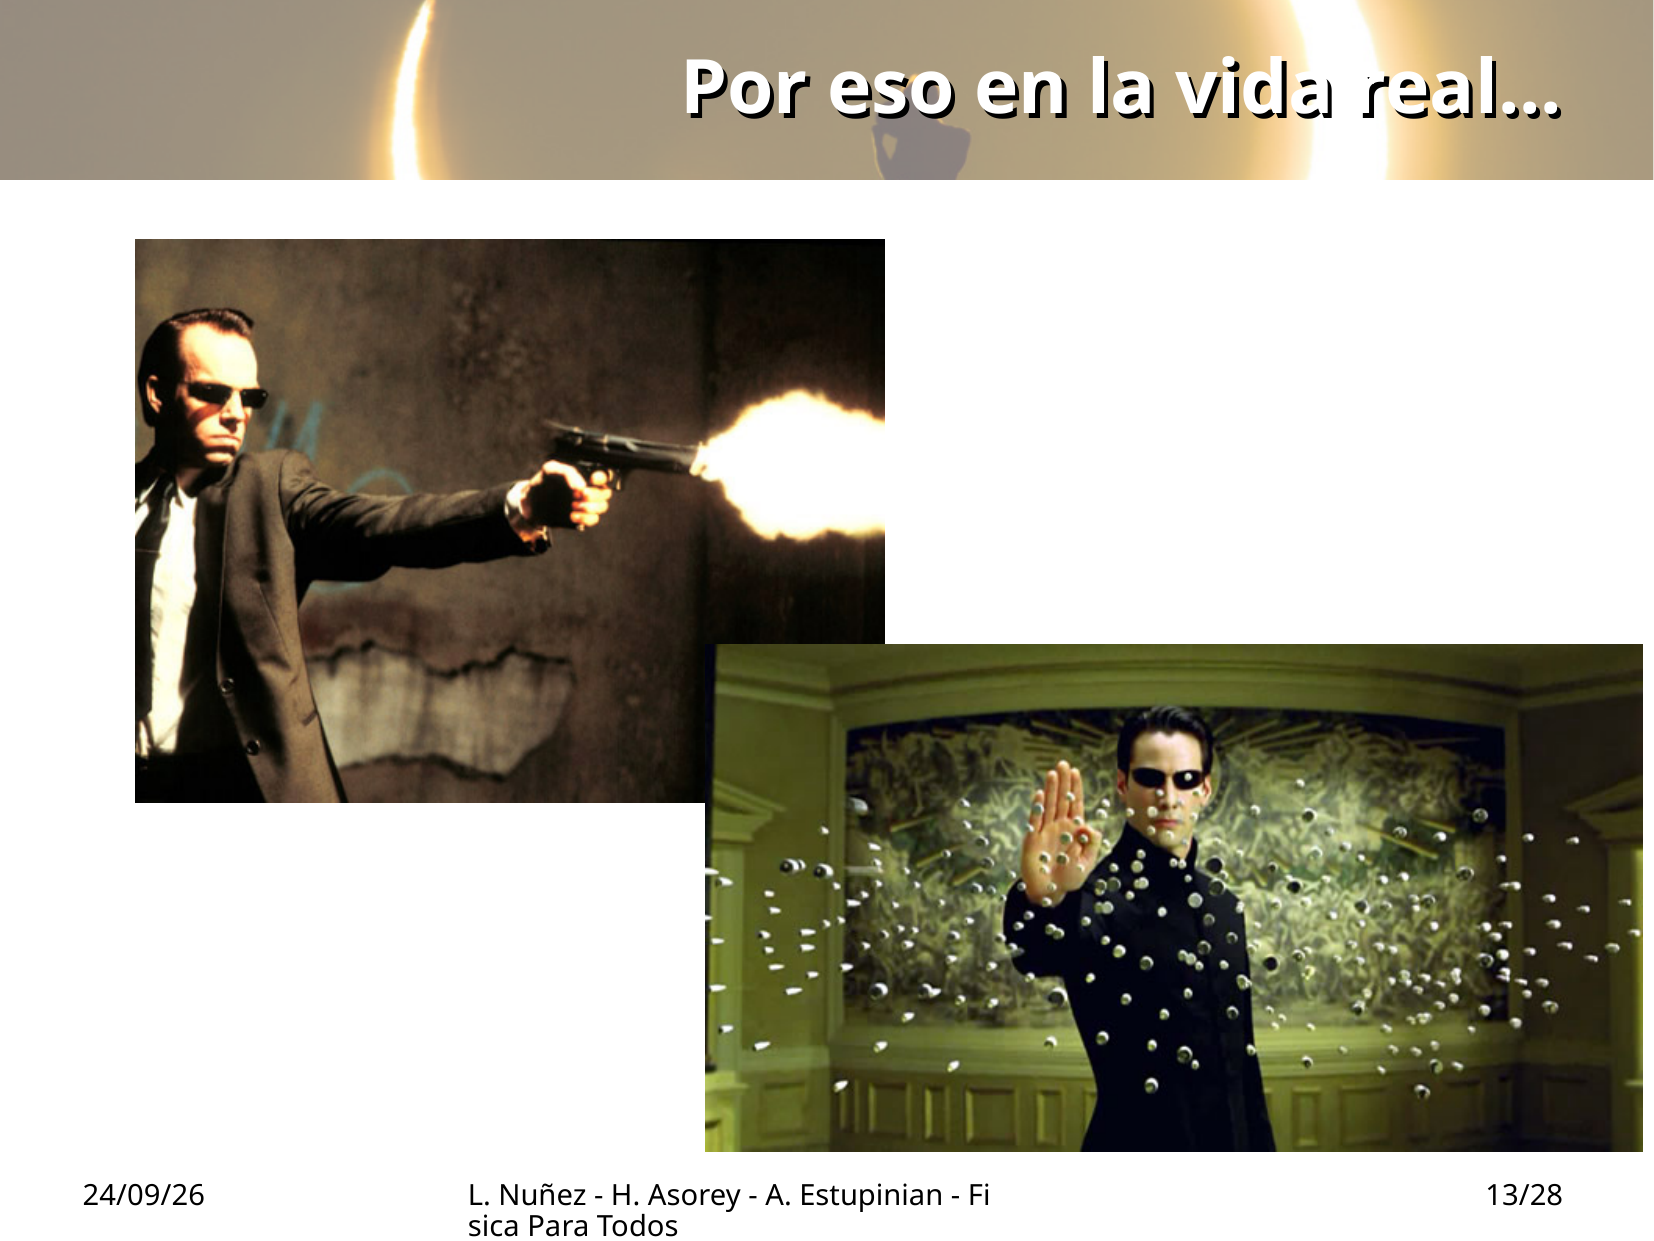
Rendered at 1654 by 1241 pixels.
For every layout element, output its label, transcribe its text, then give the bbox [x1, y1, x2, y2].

picture [0, 0, 1654, 180]
picture [135, 239, 1643, 1152]
title Por eso en la vida real... [75, 19, 1564, 151]
